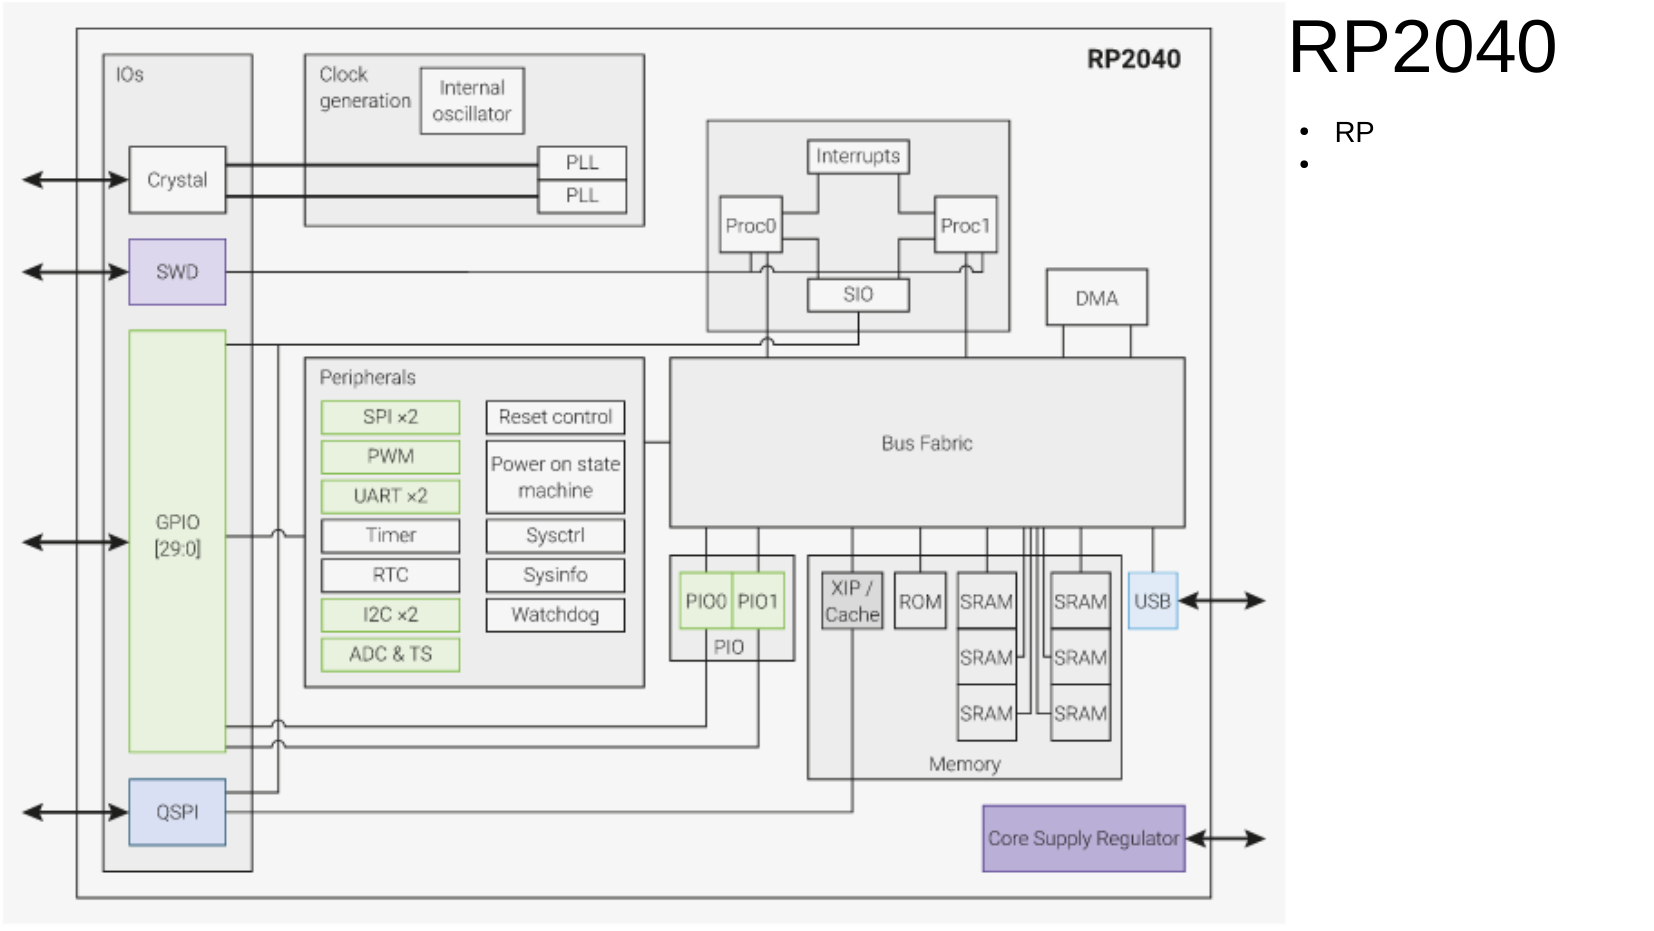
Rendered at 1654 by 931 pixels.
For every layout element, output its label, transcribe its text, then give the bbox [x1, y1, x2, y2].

subtitle RP [1299, 116, 1625, 266]
picture [0, 0, 1288, 931]
title RP2040 [1288, 4, 1654, 89]
